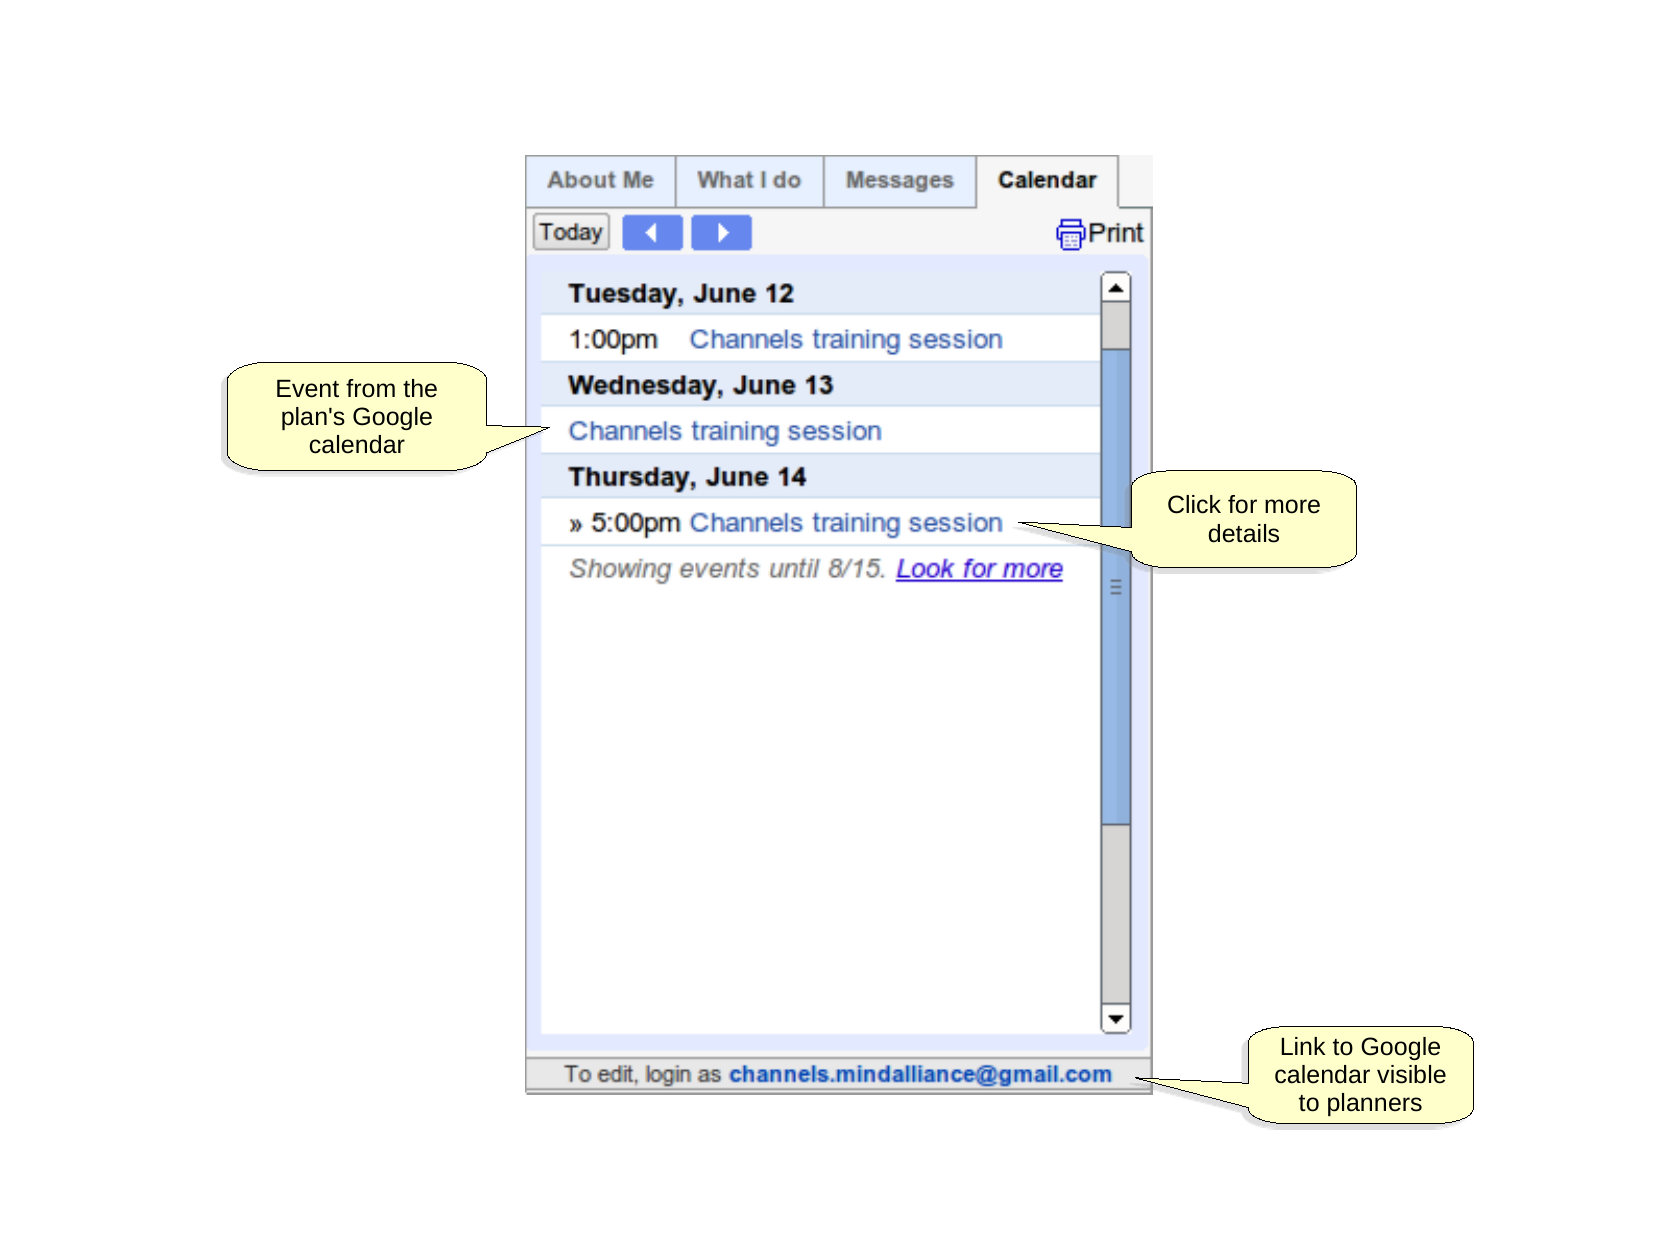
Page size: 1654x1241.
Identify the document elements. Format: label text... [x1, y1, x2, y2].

picture [525, 155, 1153, 1095]
text_box Event from the plan's Google calendar [227, 362, 550, 471]
text_box Link to Google calendar visible to planners [1135, 1026, 1474, 1124]
text_box Click for more details [1018, 470, 1357, 568]
